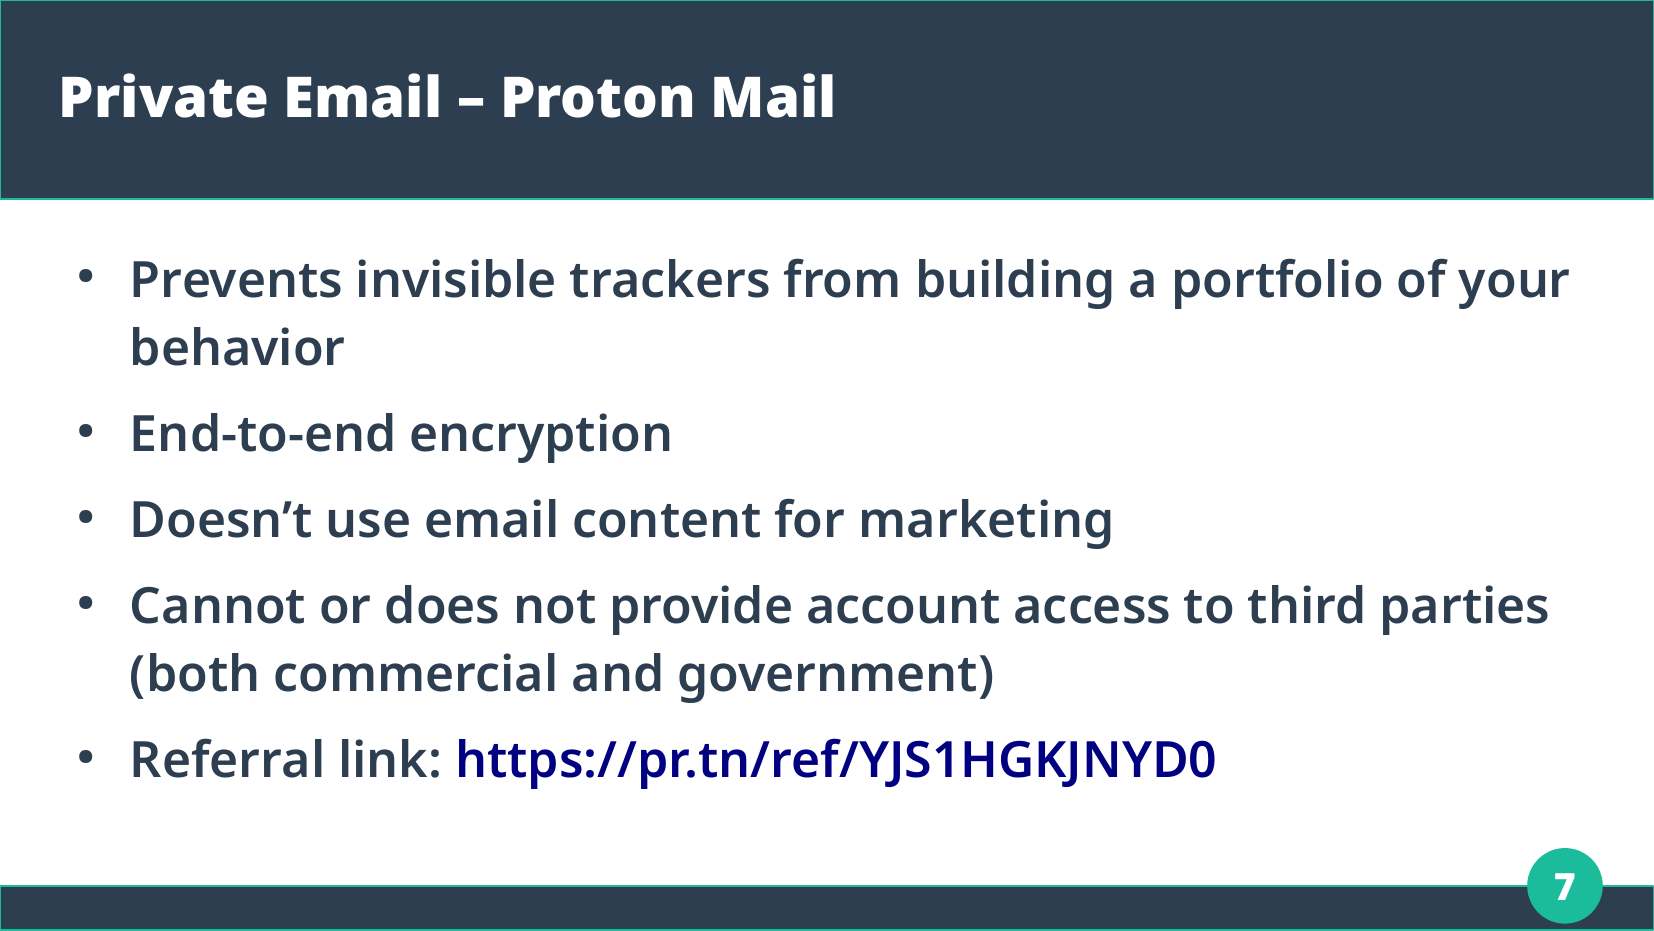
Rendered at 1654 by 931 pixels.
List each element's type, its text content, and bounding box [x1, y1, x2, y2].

list Prevents invisible trackers from building a portfolio of your behavior End-to-end encryption Doesn’t use email content for marketing Cannot or does not provide account access to third parties (both commercial and government) Referral link: https://pr.tn/ref/YJS1HGKJNYD0 [59, 243, 1595, 864]
title Private Email – Proton Mail [59, 37, 1595, 155]
